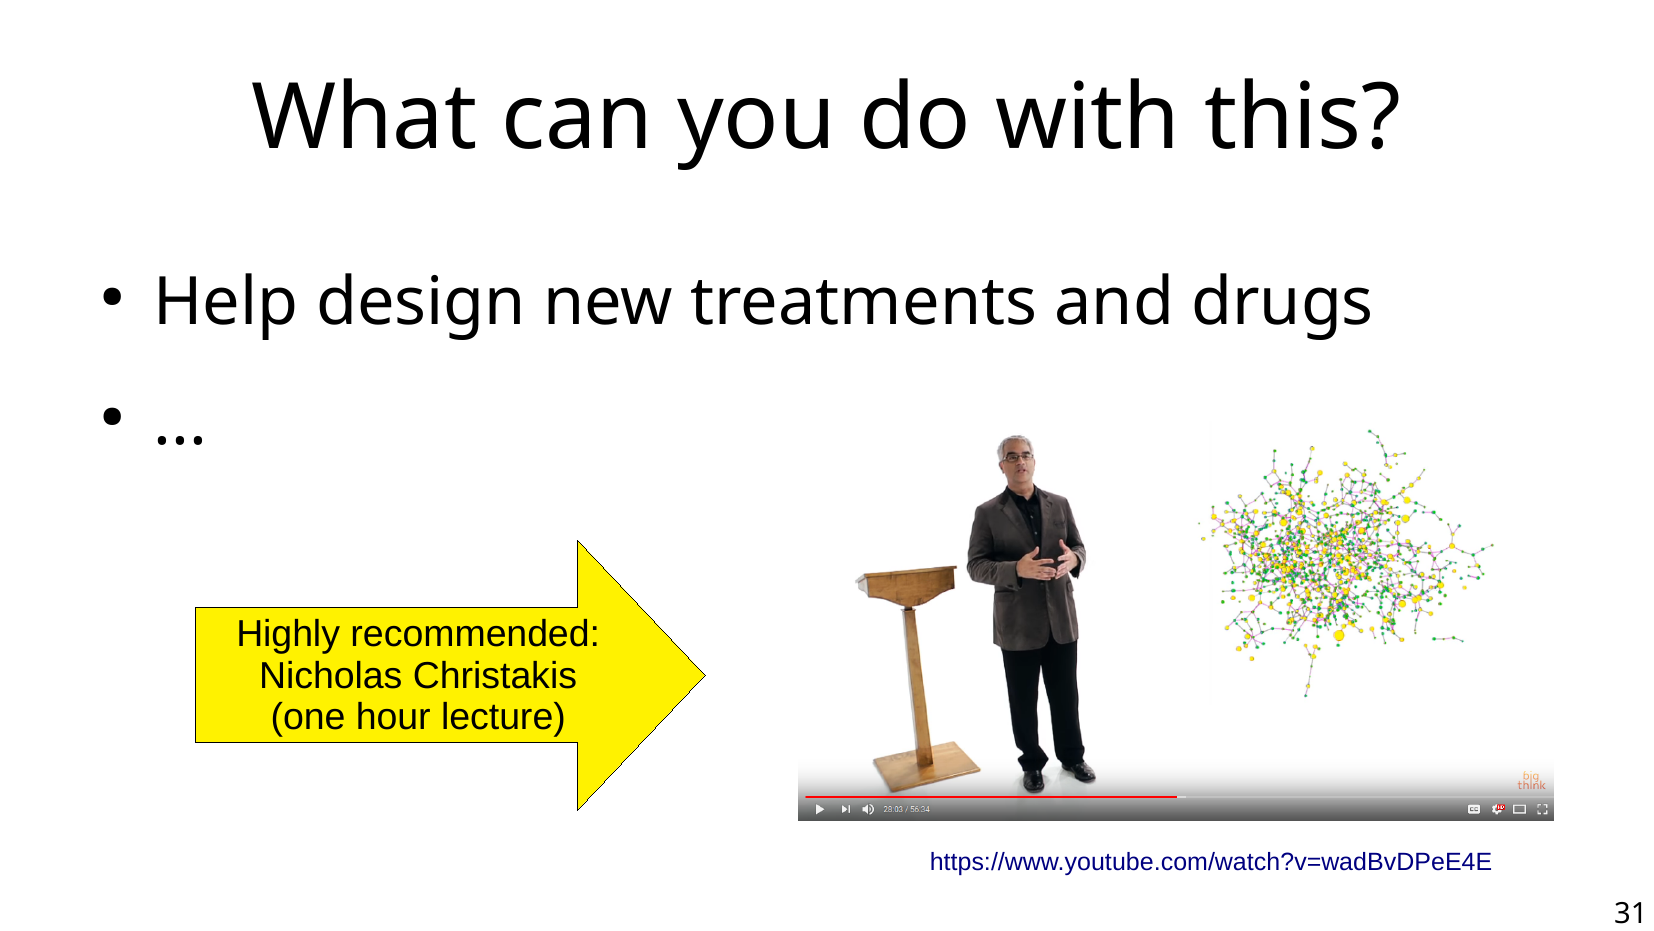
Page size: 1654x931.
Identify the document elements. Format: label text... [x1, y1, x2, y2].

text_box Highly recommended: Nicholas Christakis (one hour lecture) [195, 540, 706, 811]
picture [795, 392, 1556, 826]
text_box https://www.youtube.com/watch?v=wadBvDPeE4E [915, 840, 1526, 891]
title What can you do with this? [82, 1, 1571, 226]
list Help design new treatments and drugs ... [82, 253, 1571, 886]
